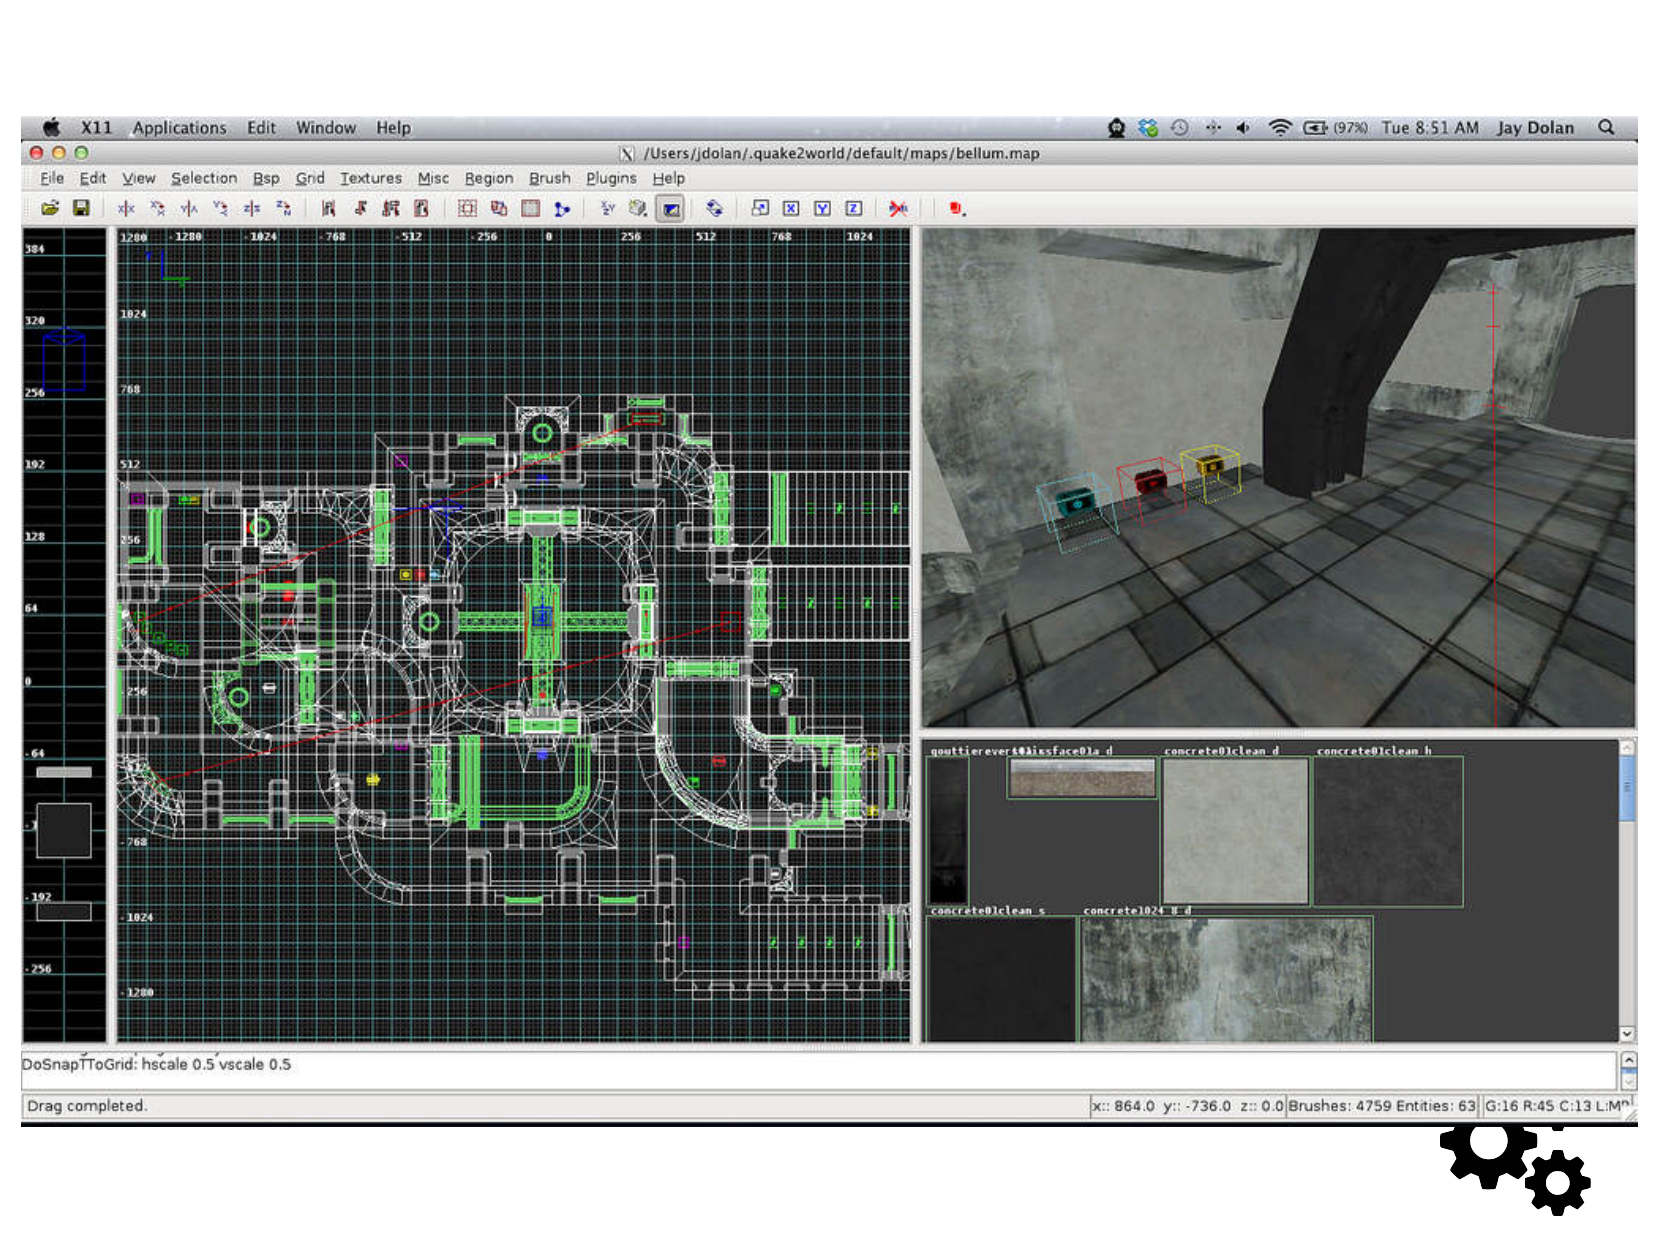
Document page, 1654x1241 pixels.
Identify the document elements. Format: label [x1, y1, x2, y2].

picture [21, 116, 1638, 1216]
